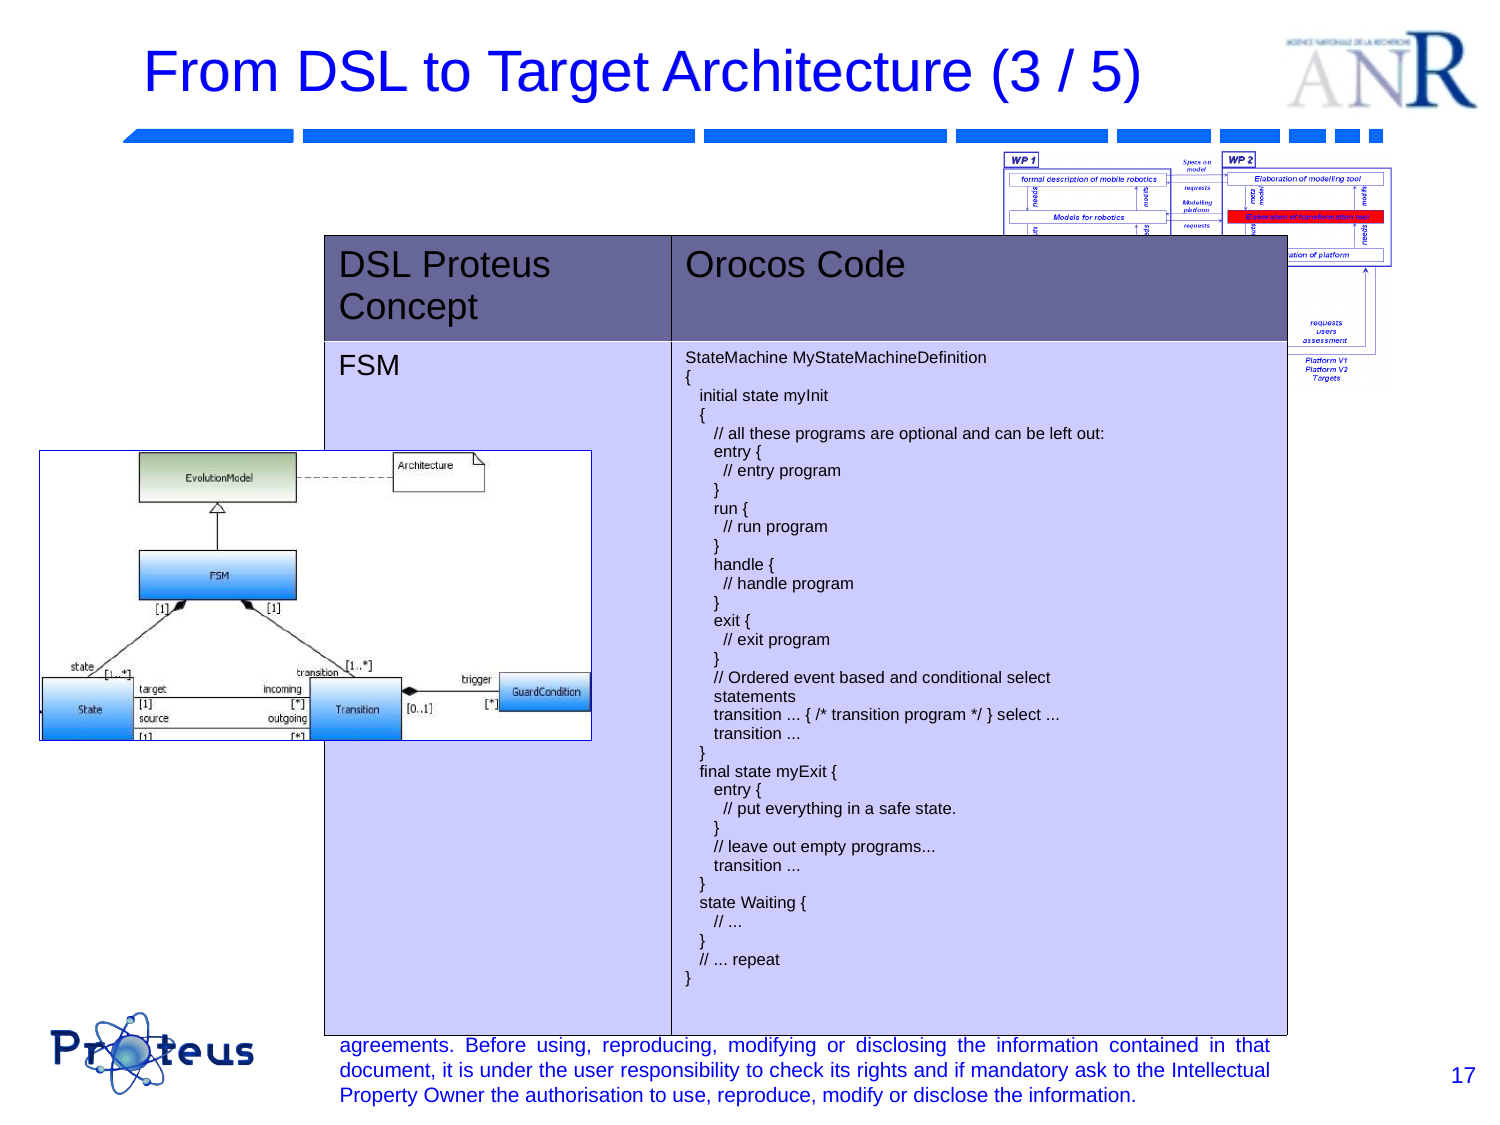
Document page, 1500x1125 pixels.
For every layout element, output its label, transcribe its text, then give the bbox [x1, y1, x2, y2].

title From DSL to Target Architecture (3 / 5) [23, 19, 1264, 123]
table_header Orocos Code [672, 236, 1287, 341]
table_cell FSM [325, 342, 671, 1035]
picture [39, 450, 592, 741]
picture [1281, 27, 1484, 115]
picture [1003, 151, 1392, 389]
picture [35, 1003, 272, 1101]
table_header DSL Proteus Concept [325, 236, 671, 341]
table_cell StateMachine MyStateMachineDefinition { initial state myInit { // all these programs are optional and can be left out: entry { // entry program } run { // run program } handle { // handle program } exit { // exit program } // Ordered event based and conditional select statements transition ... { /* transition program */ } select ... transition ... } final state myExit { entry { // put everything in a safe state. } // leave out empty programs... transition ... } state Waiting { // ... } // ... repeat } [672, 342, 1287, 1035]
